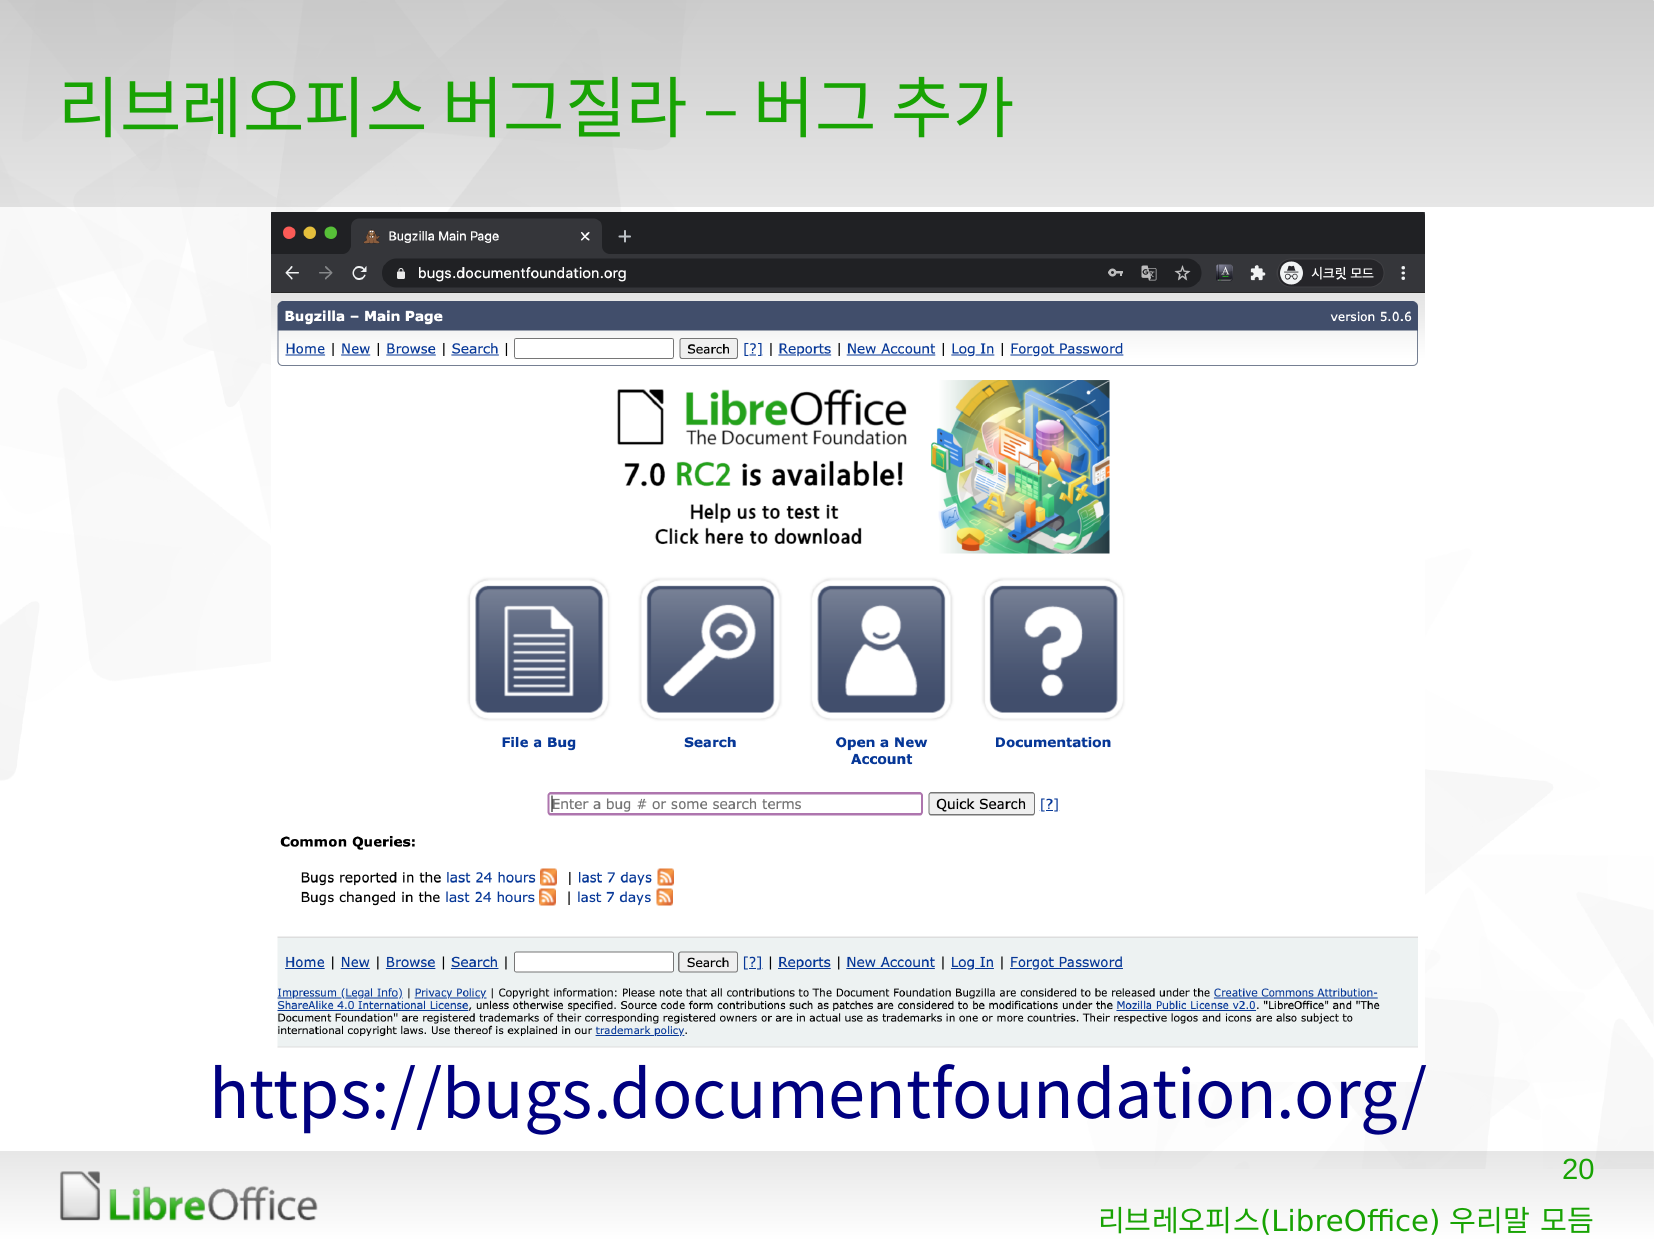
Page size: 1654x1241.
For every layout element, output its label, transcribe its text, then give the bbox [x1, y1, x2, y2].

picture [1582, 1161, 1590, 1169]
picture [41, 1152, 337, 1240]
picture [0, 0, 1654, 1169]
title 리브레오피스 버그질라 – 버그 추가 [59, 29, 1595, 178]
text_box https://bugs.documentfoundation.org/ [194, 1033, 1495, 1148]
